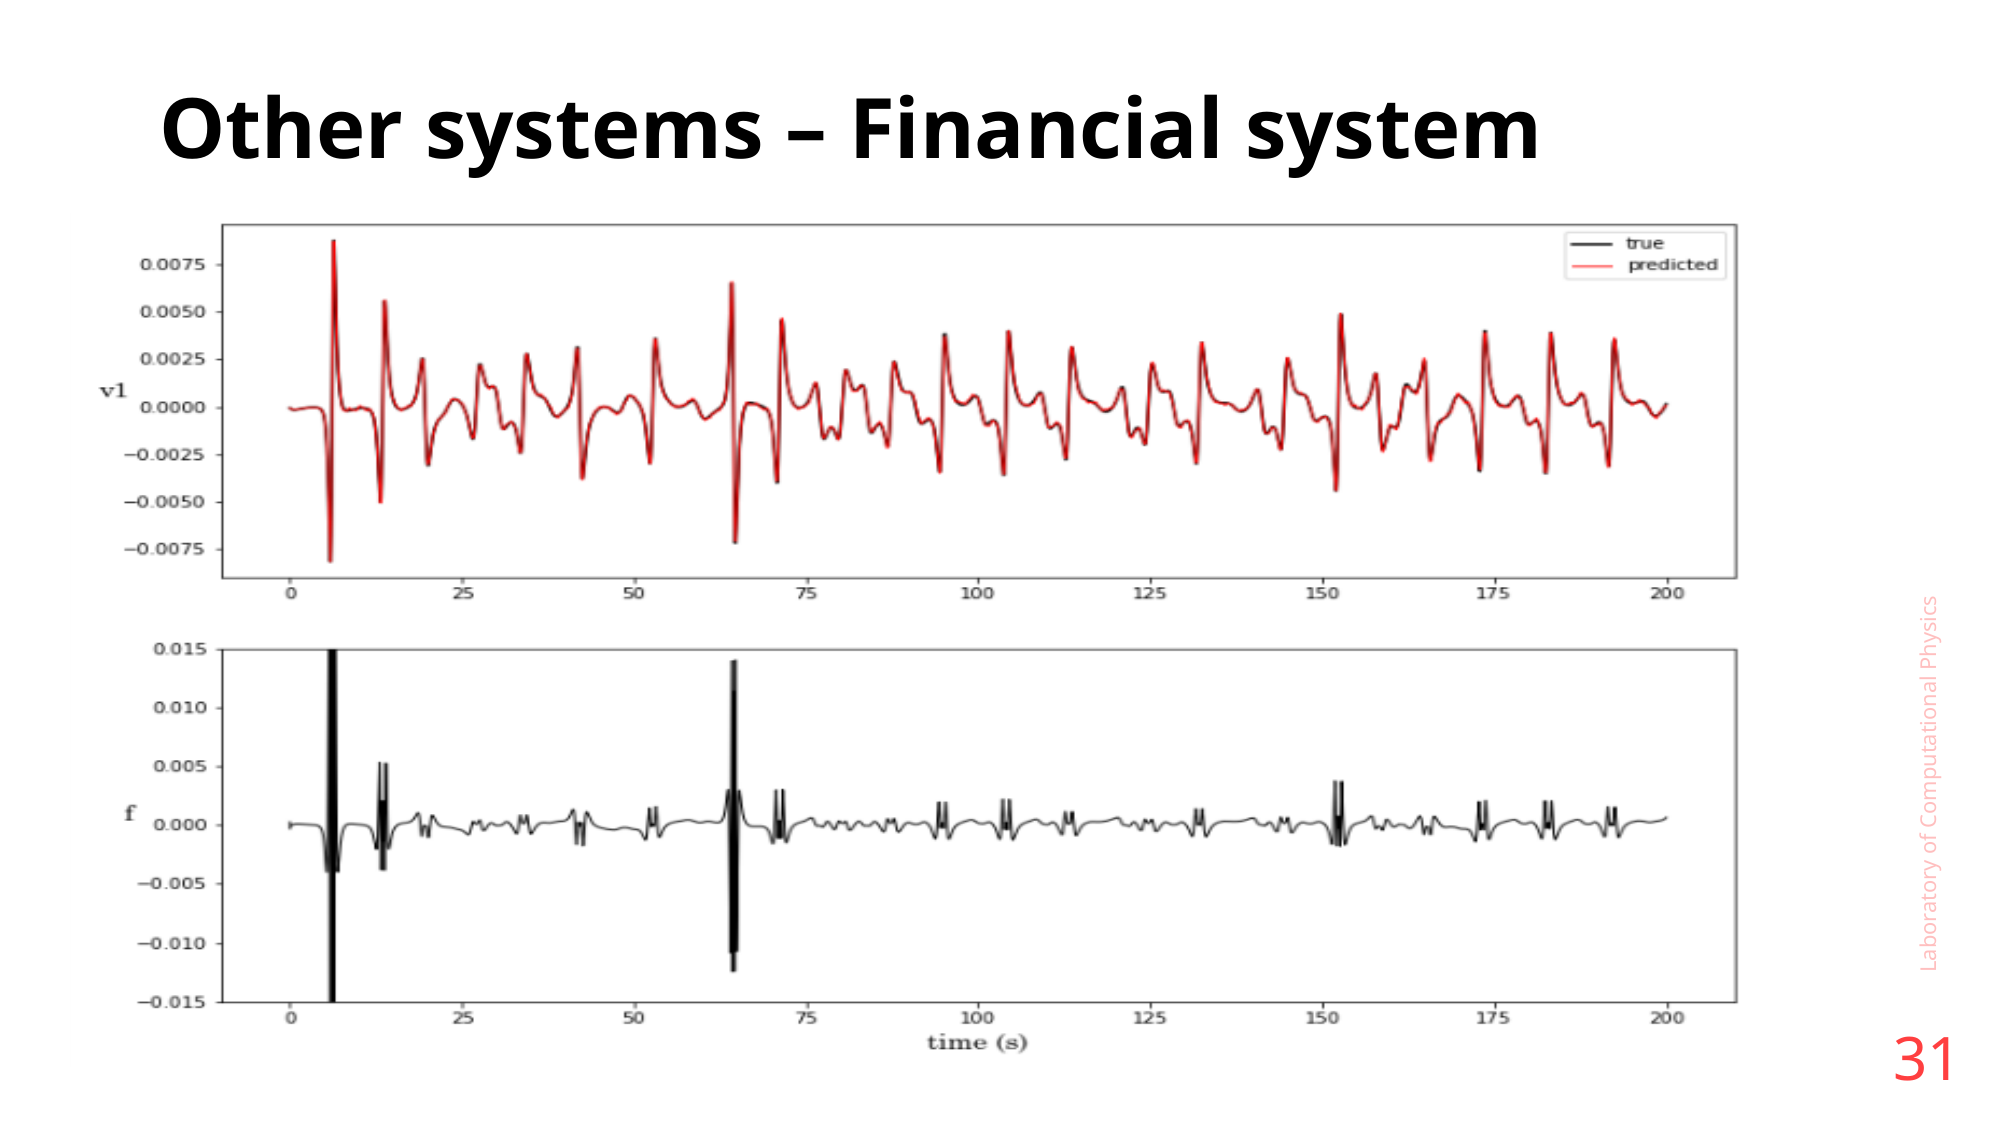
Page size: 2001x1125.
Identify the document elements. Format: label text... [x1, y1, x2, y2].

footer Laboratory of Computational Physics [1897, 400, 1958, 988]
picture [69, 213, 1775, 1067]
title Other systems – Financial system [144, 36, 1735, 185]
slide_number 31 [1852, 1012, 2000, 1110]
